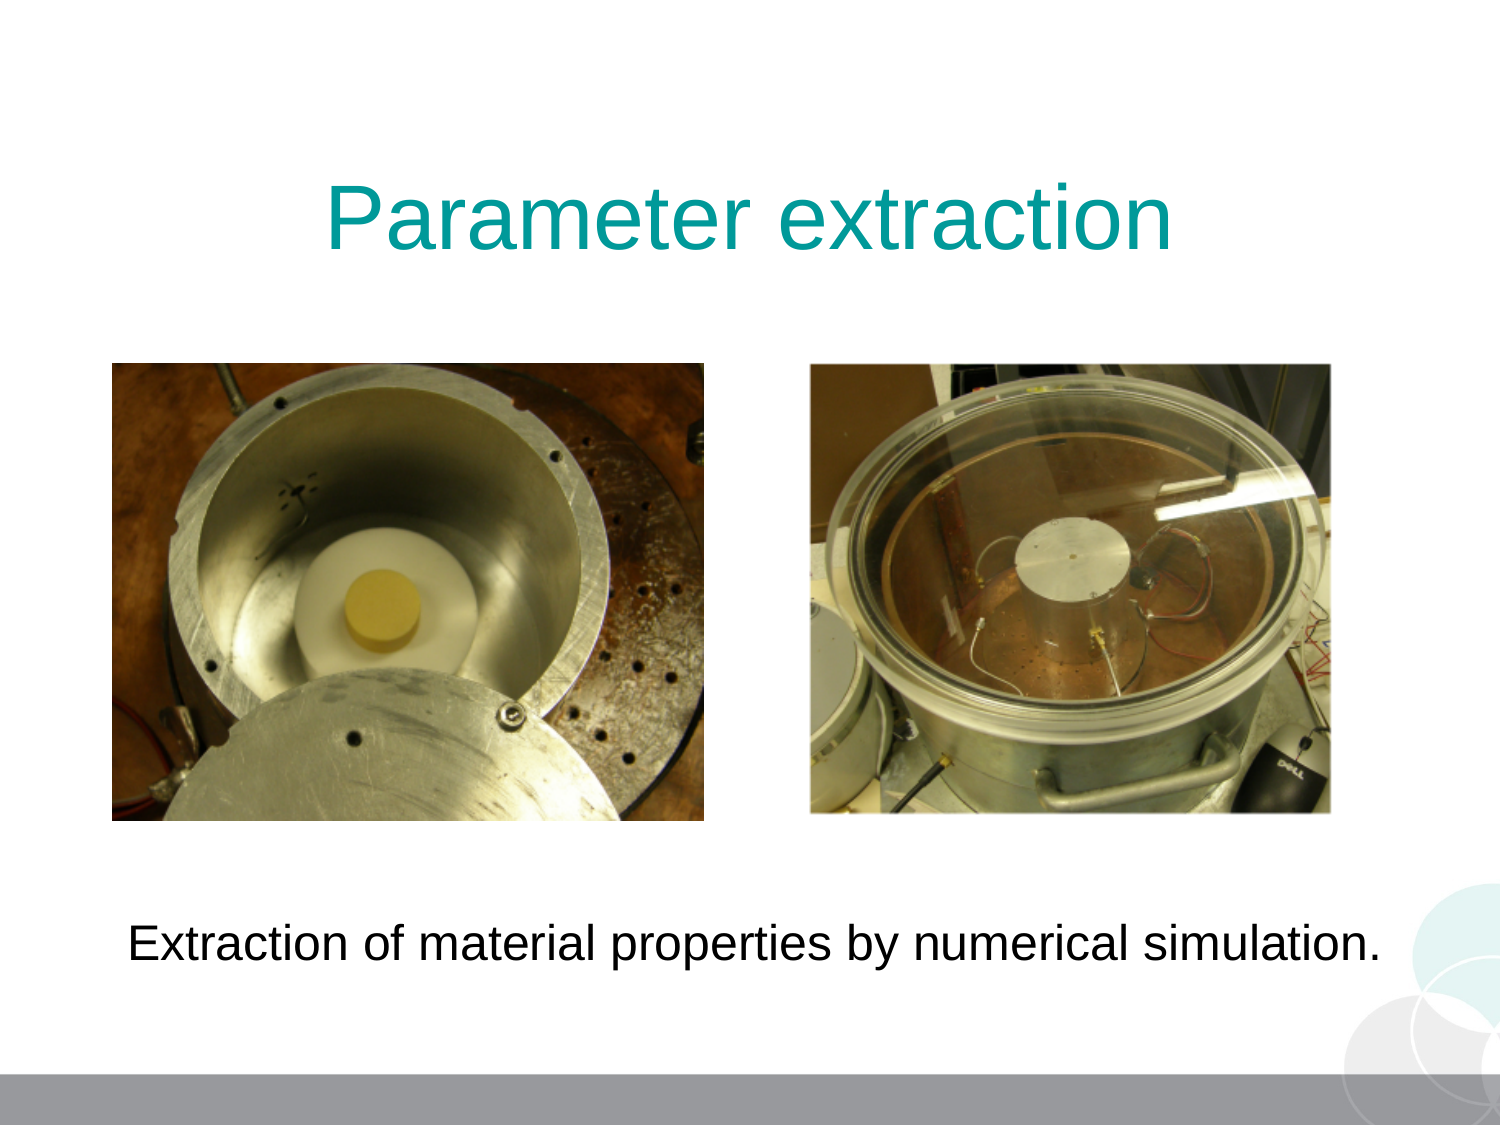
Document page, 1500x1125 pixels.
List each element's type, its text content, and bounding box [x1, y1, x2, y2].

chart [808, 363, 1336, 816]
chart [112, 363, 704, 821]
picture [0, 879, 1500, 1125]
text_box Extraction of material properties by numerical simulation. [112, 902, 1399, 978]
title Parameter extraction [62, 137, 1438, 288]
